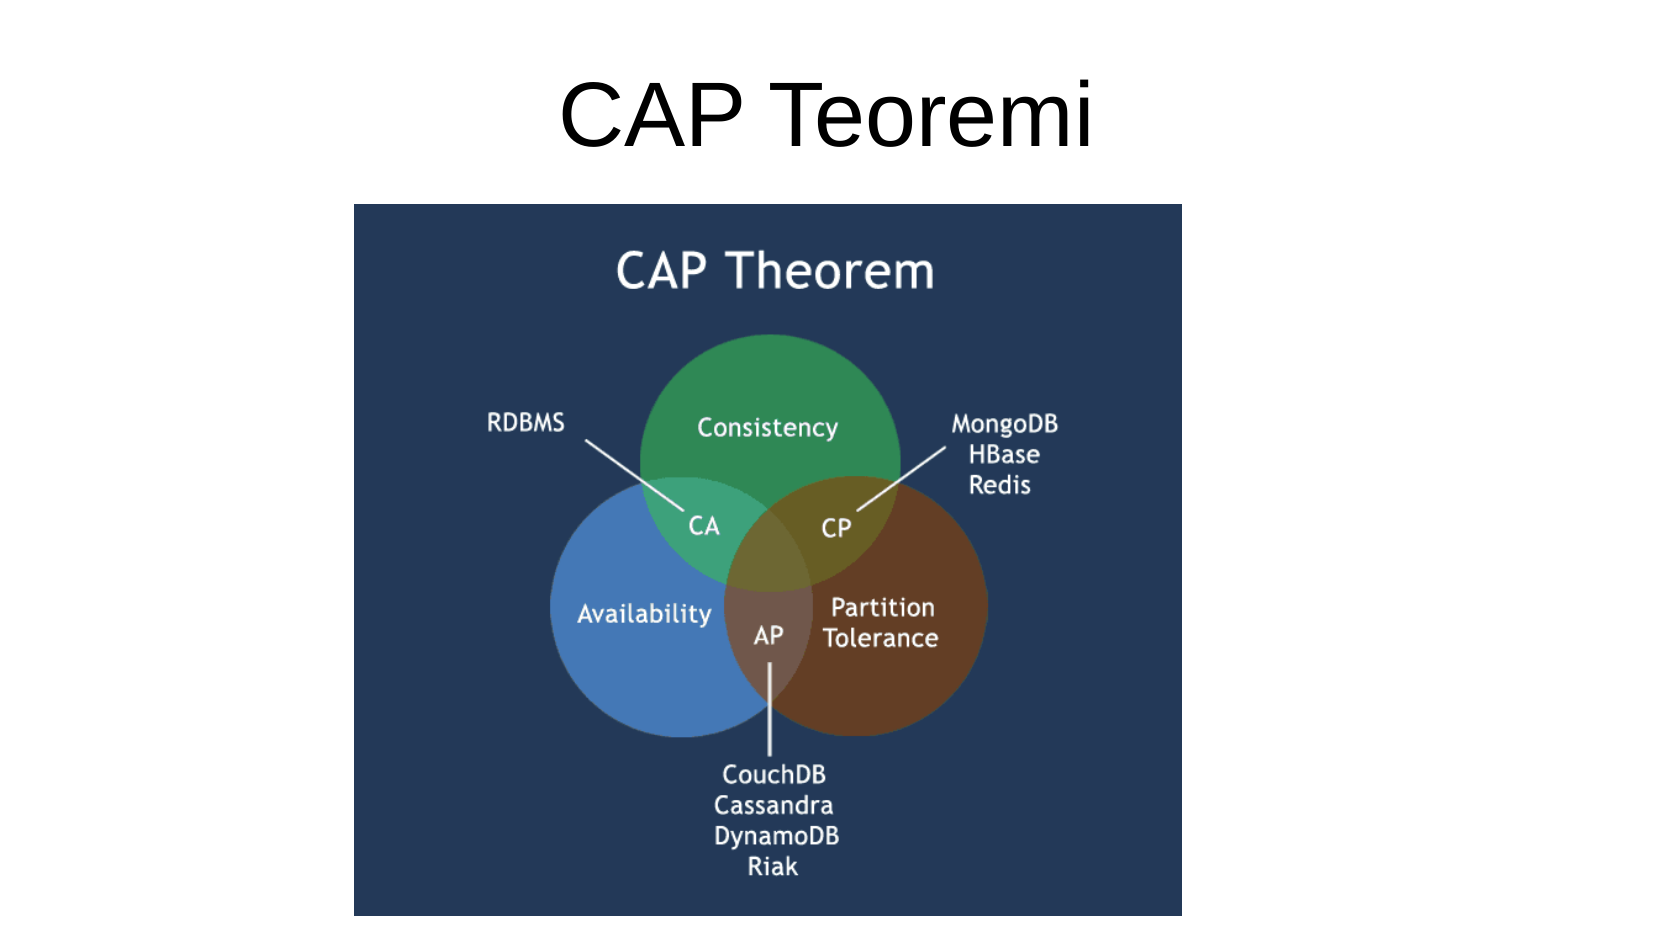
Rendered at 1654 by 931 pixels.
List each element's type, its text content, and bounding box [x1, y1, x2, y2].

picture [354, 204, 1182, 916]
title CAP Teoremi [82, 37, 1571, 193]
